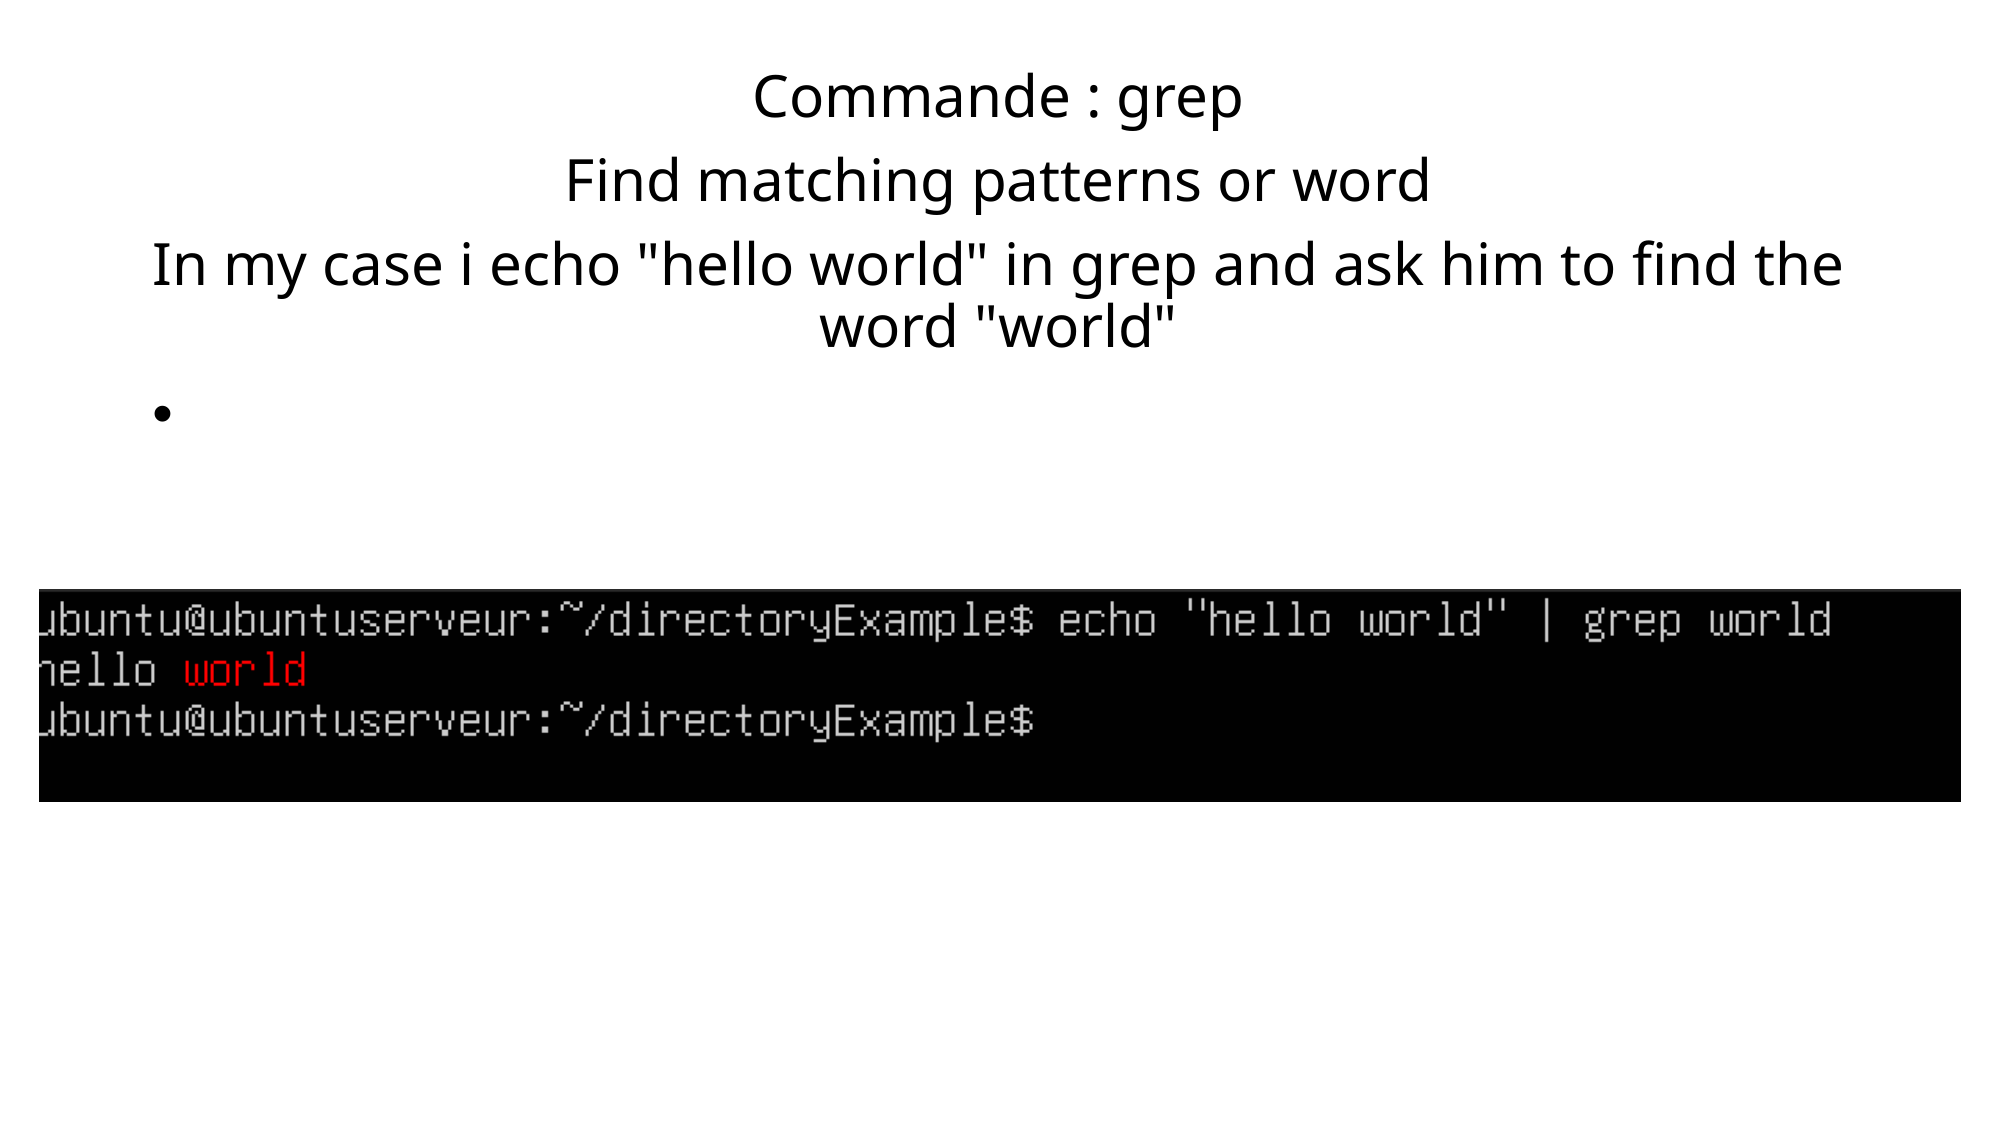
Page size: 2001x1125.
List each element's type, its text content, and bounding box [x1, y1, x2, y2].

picture [39, 589, 1961, 802]
list Commande : grep Find matching patterns or word In my case i echo "hello world" in grep and ask him to find the word "world" [137, 59, 1863, 416]
